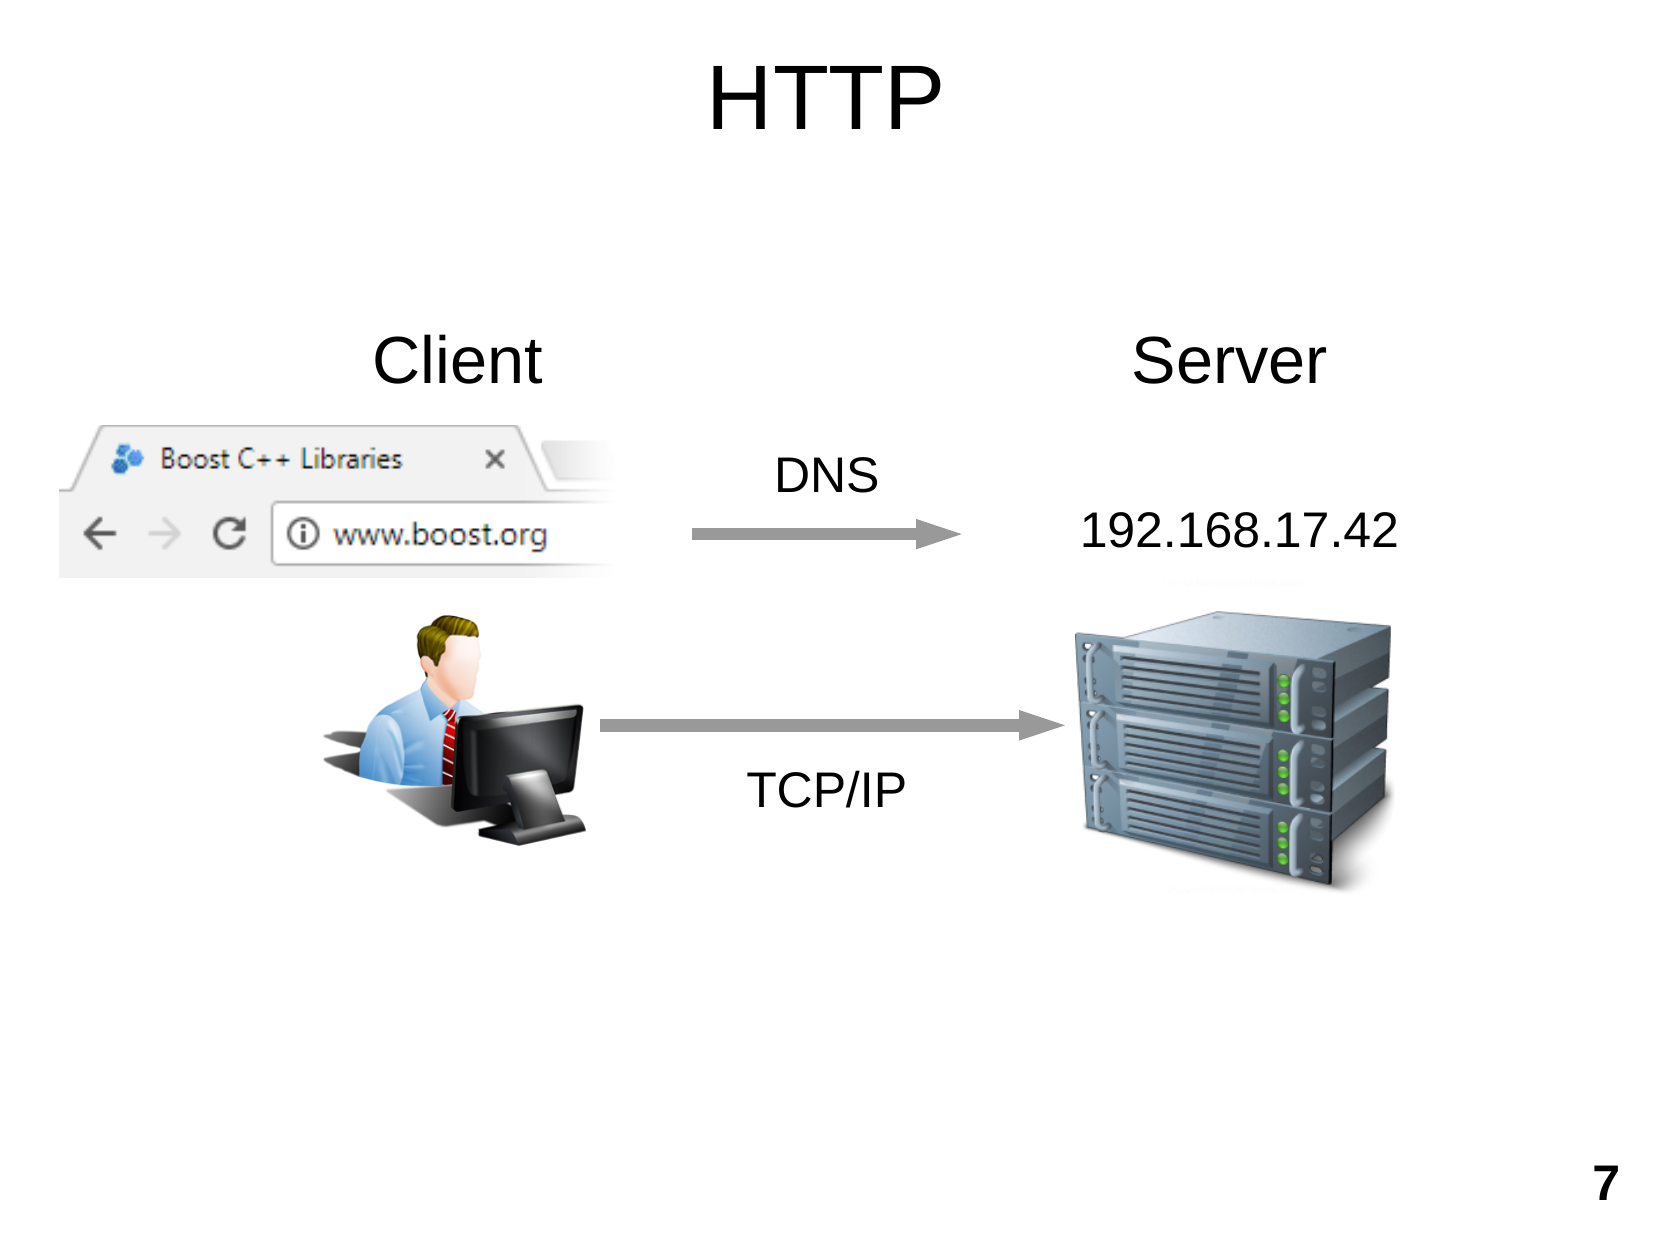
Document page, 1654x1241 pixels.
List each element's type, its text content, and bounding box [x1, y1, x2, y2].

picture [322, 615, 586, 846]
picture [59, 425, 646, 579]
text_box DNS [759, 439, 895, 511]
picture [1075, 575, 1396, 896]
text_box TCP/IP [731, 754, 923, 826]
title HTTP [82, 15, 1571, 181]
text_box Client [75, 315, 840, 406]
text_box Server [840, 315, 1621, 406]
text_box 192.168.17.42 [1065, 495, 1415, 566]
